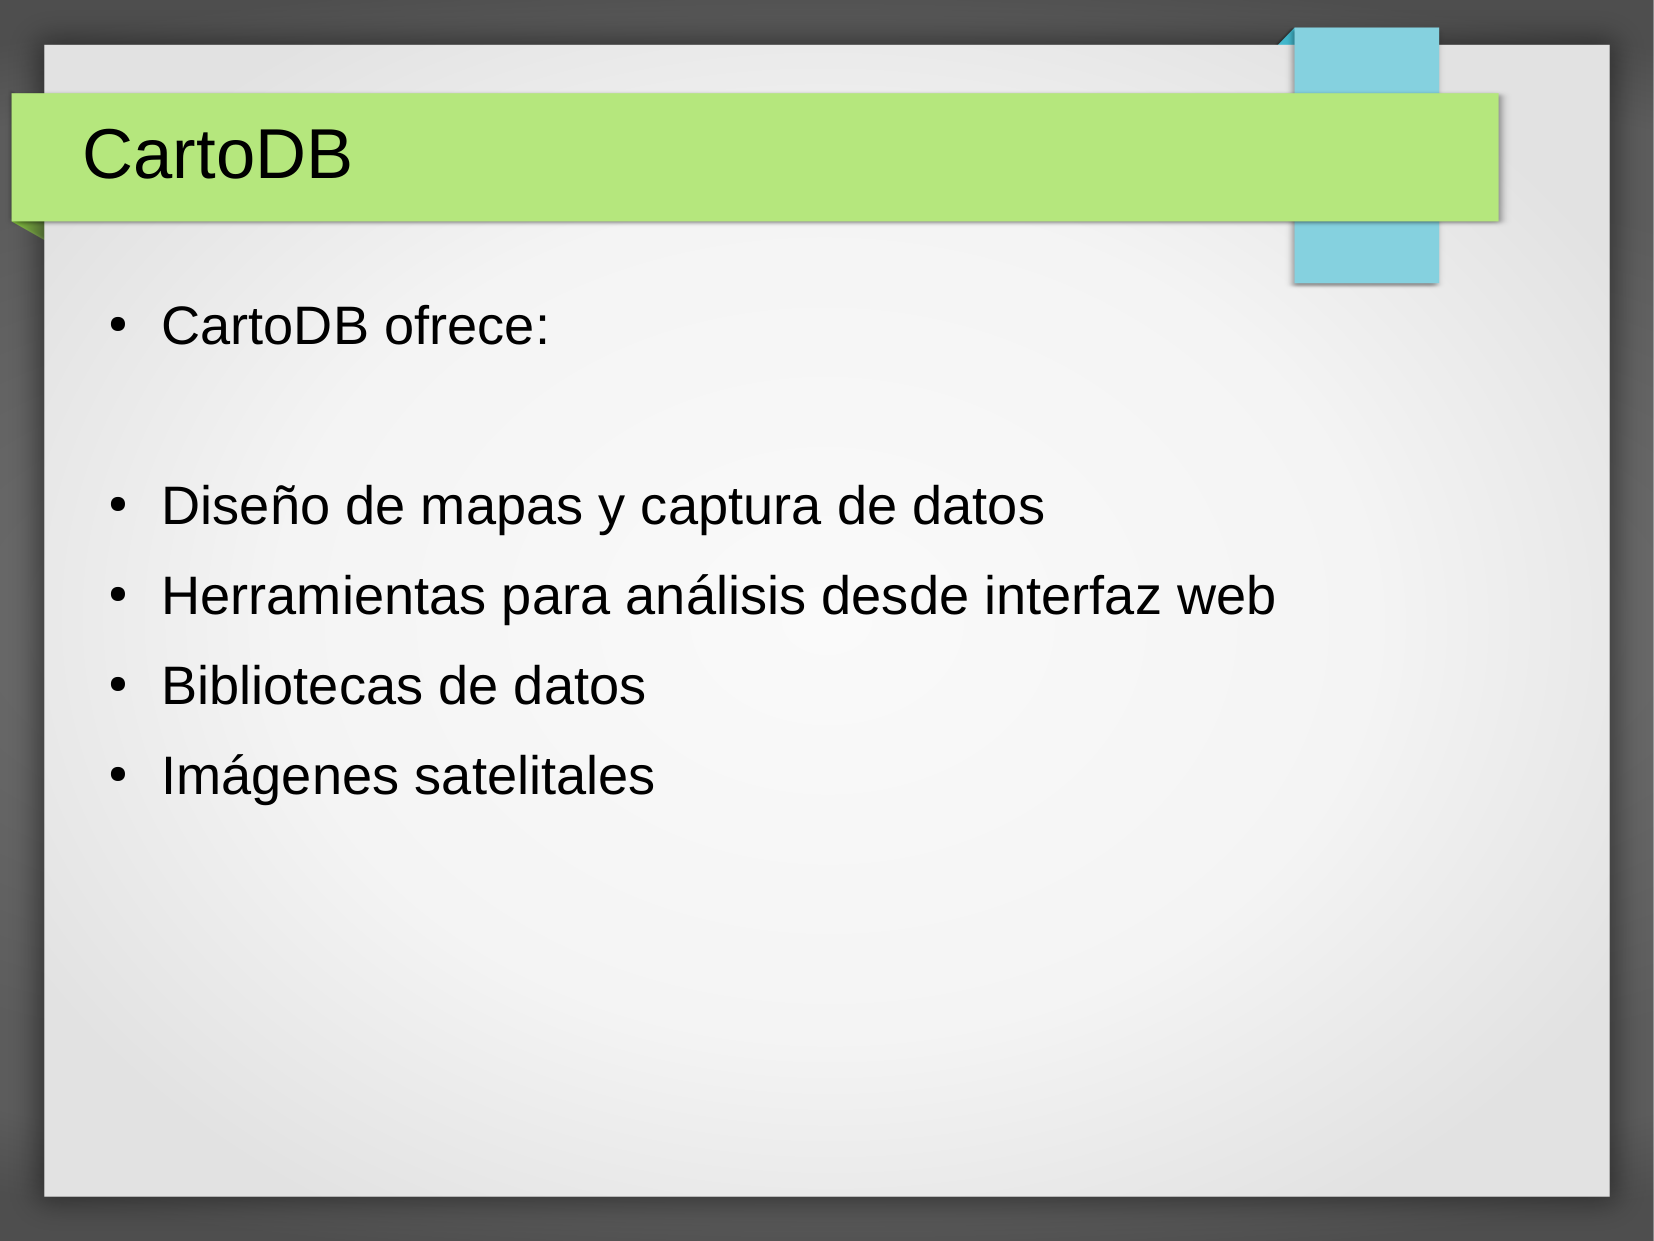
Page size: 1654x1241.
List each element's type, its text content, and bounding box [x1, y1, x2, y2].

picture [0, 0, 1654, 1241]
list CartoDB ofrece: Diseño de mapas y captura de datos Herramientas para análisis desde interfaz web Bibliotecas de datos Imágenes satelitales [90, 295, 1563, 1015]
title CartoDB [82, 94, 1264, 213]
